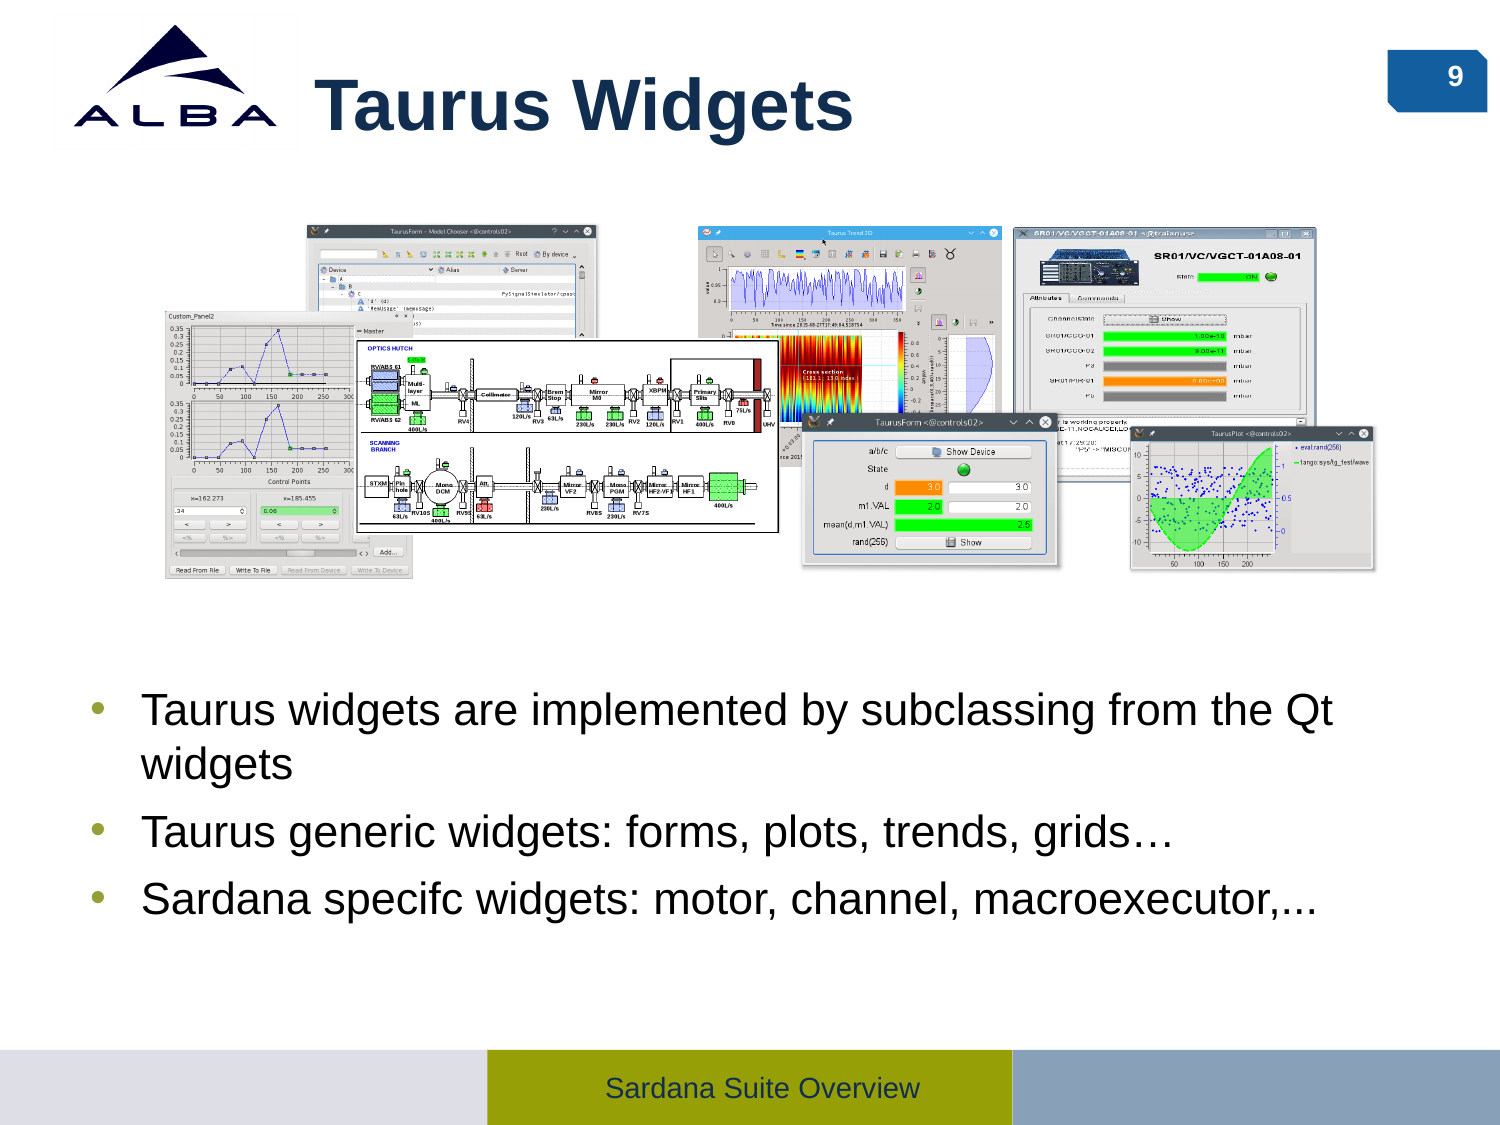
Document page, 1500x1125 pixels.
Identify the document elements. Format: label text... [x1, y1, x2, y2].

picture [165, 220, 1381, 579]
title Taurus Widgets [300, 50, 1418, 154]
list Taurus widgets are implemented by subclassing from the Qt widgets Taurus generic widgets: forms, plots, trends, grids… Sardana specifc widgets: motor, channel, macroexecutor,... [75, 673, 1442, 1006]
picture [50, 12, 300, 150]
